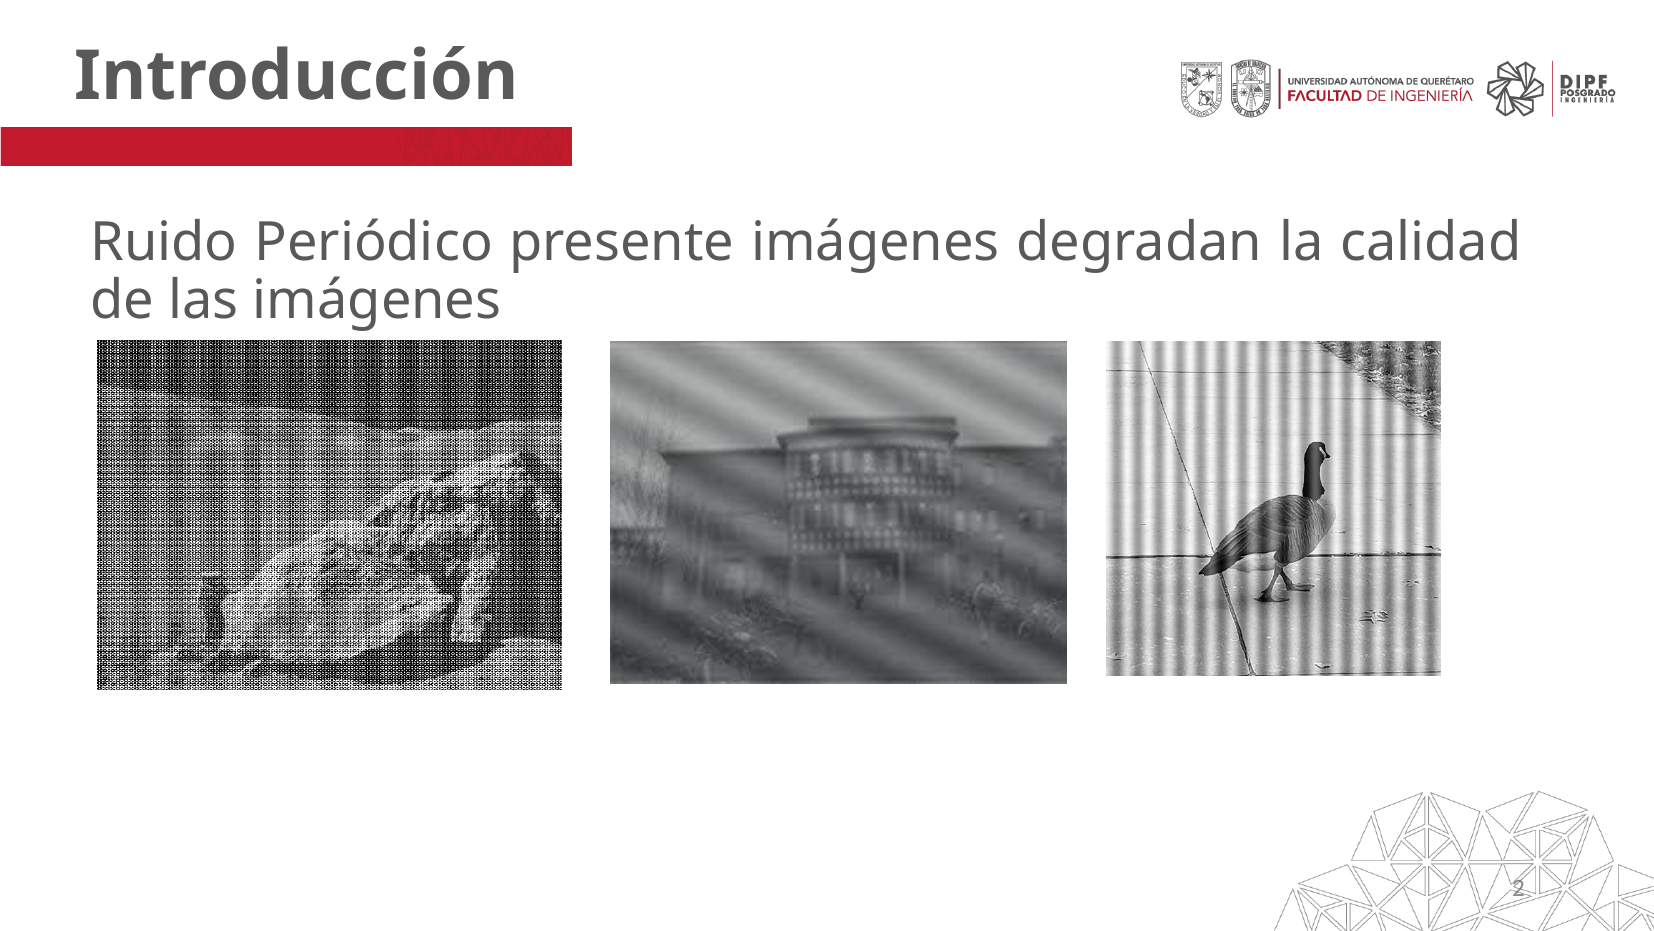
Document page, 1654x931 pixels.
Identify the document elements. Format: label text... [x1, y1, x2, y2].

picture [0, 127, 572, 166]
picture [1106, 341, 1441, 676]
list Ruido Periódico presente imágenes degradan la calidad de las imágenes [75, 205, 1538, 342]
picture [1257, 781, 1654, 931]
picture [97, 340, 562, 690]
picture [1176, 54, 1620, 133]
picture [610, 341, 1067, 684]
text_box Introducción [54, 11, 572, 127]
